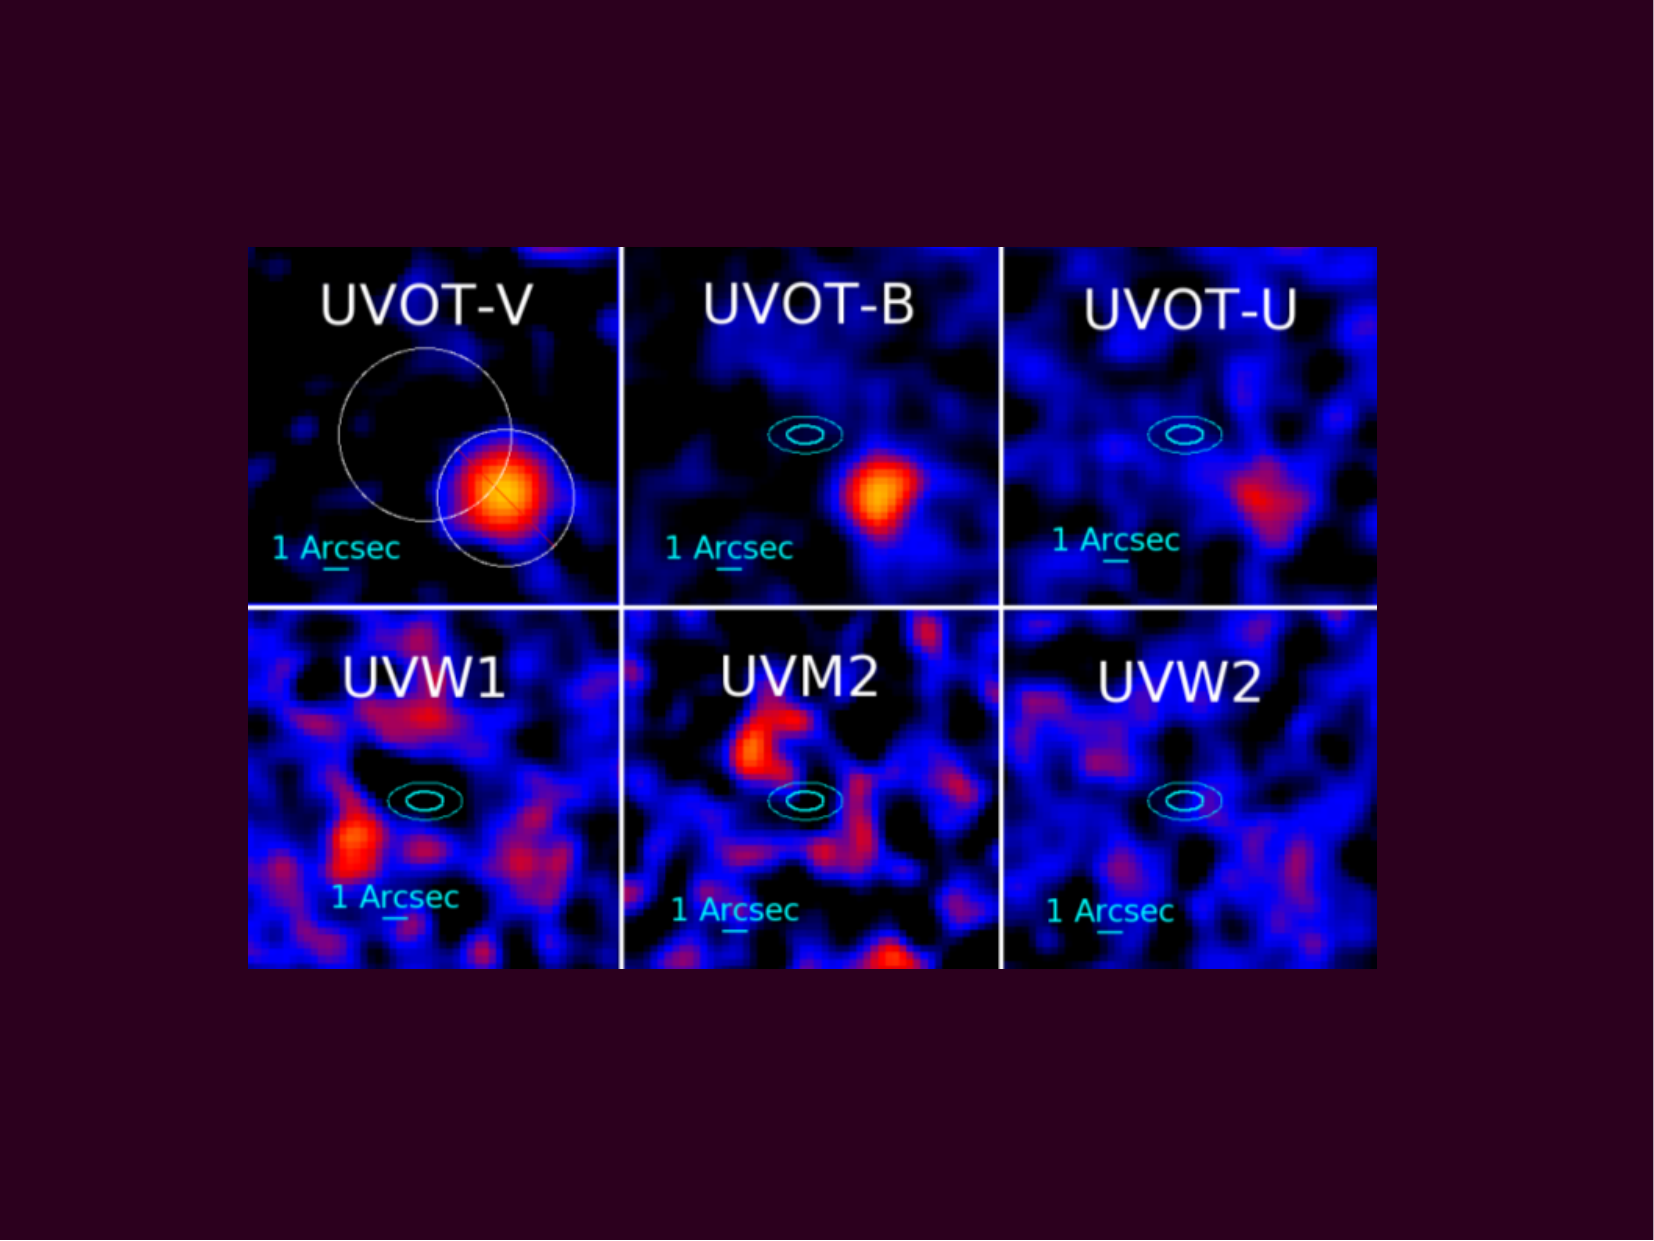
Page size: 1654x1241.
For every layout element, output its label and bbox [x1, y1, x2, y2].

picture [248, 247, 1377, 969]
